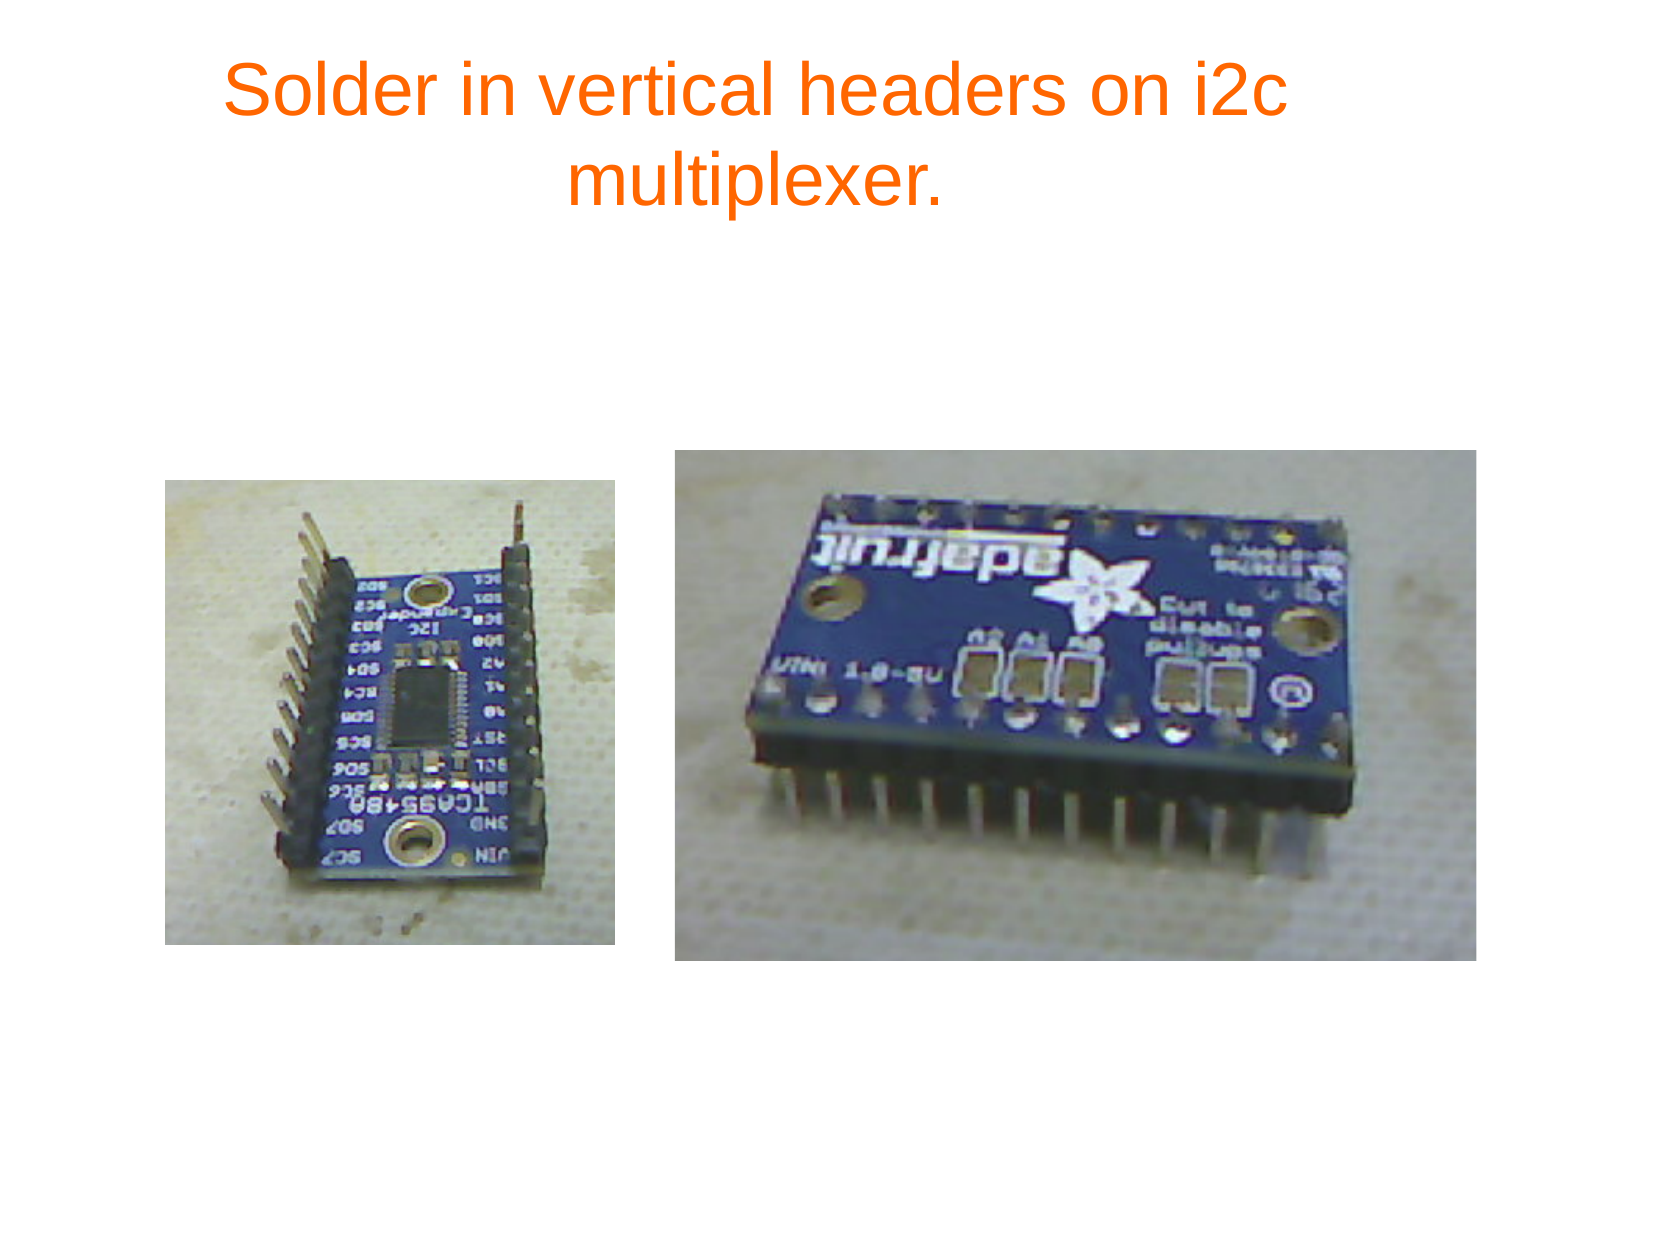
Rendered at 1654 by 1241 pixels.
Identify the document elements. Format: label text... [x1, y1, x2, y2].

picture [674, 450, 1477, 961]
picture [165, 480, 615, 945]
title Solder in vertical headers on i2c multiplexer. [82, 40, 1430, 181]
